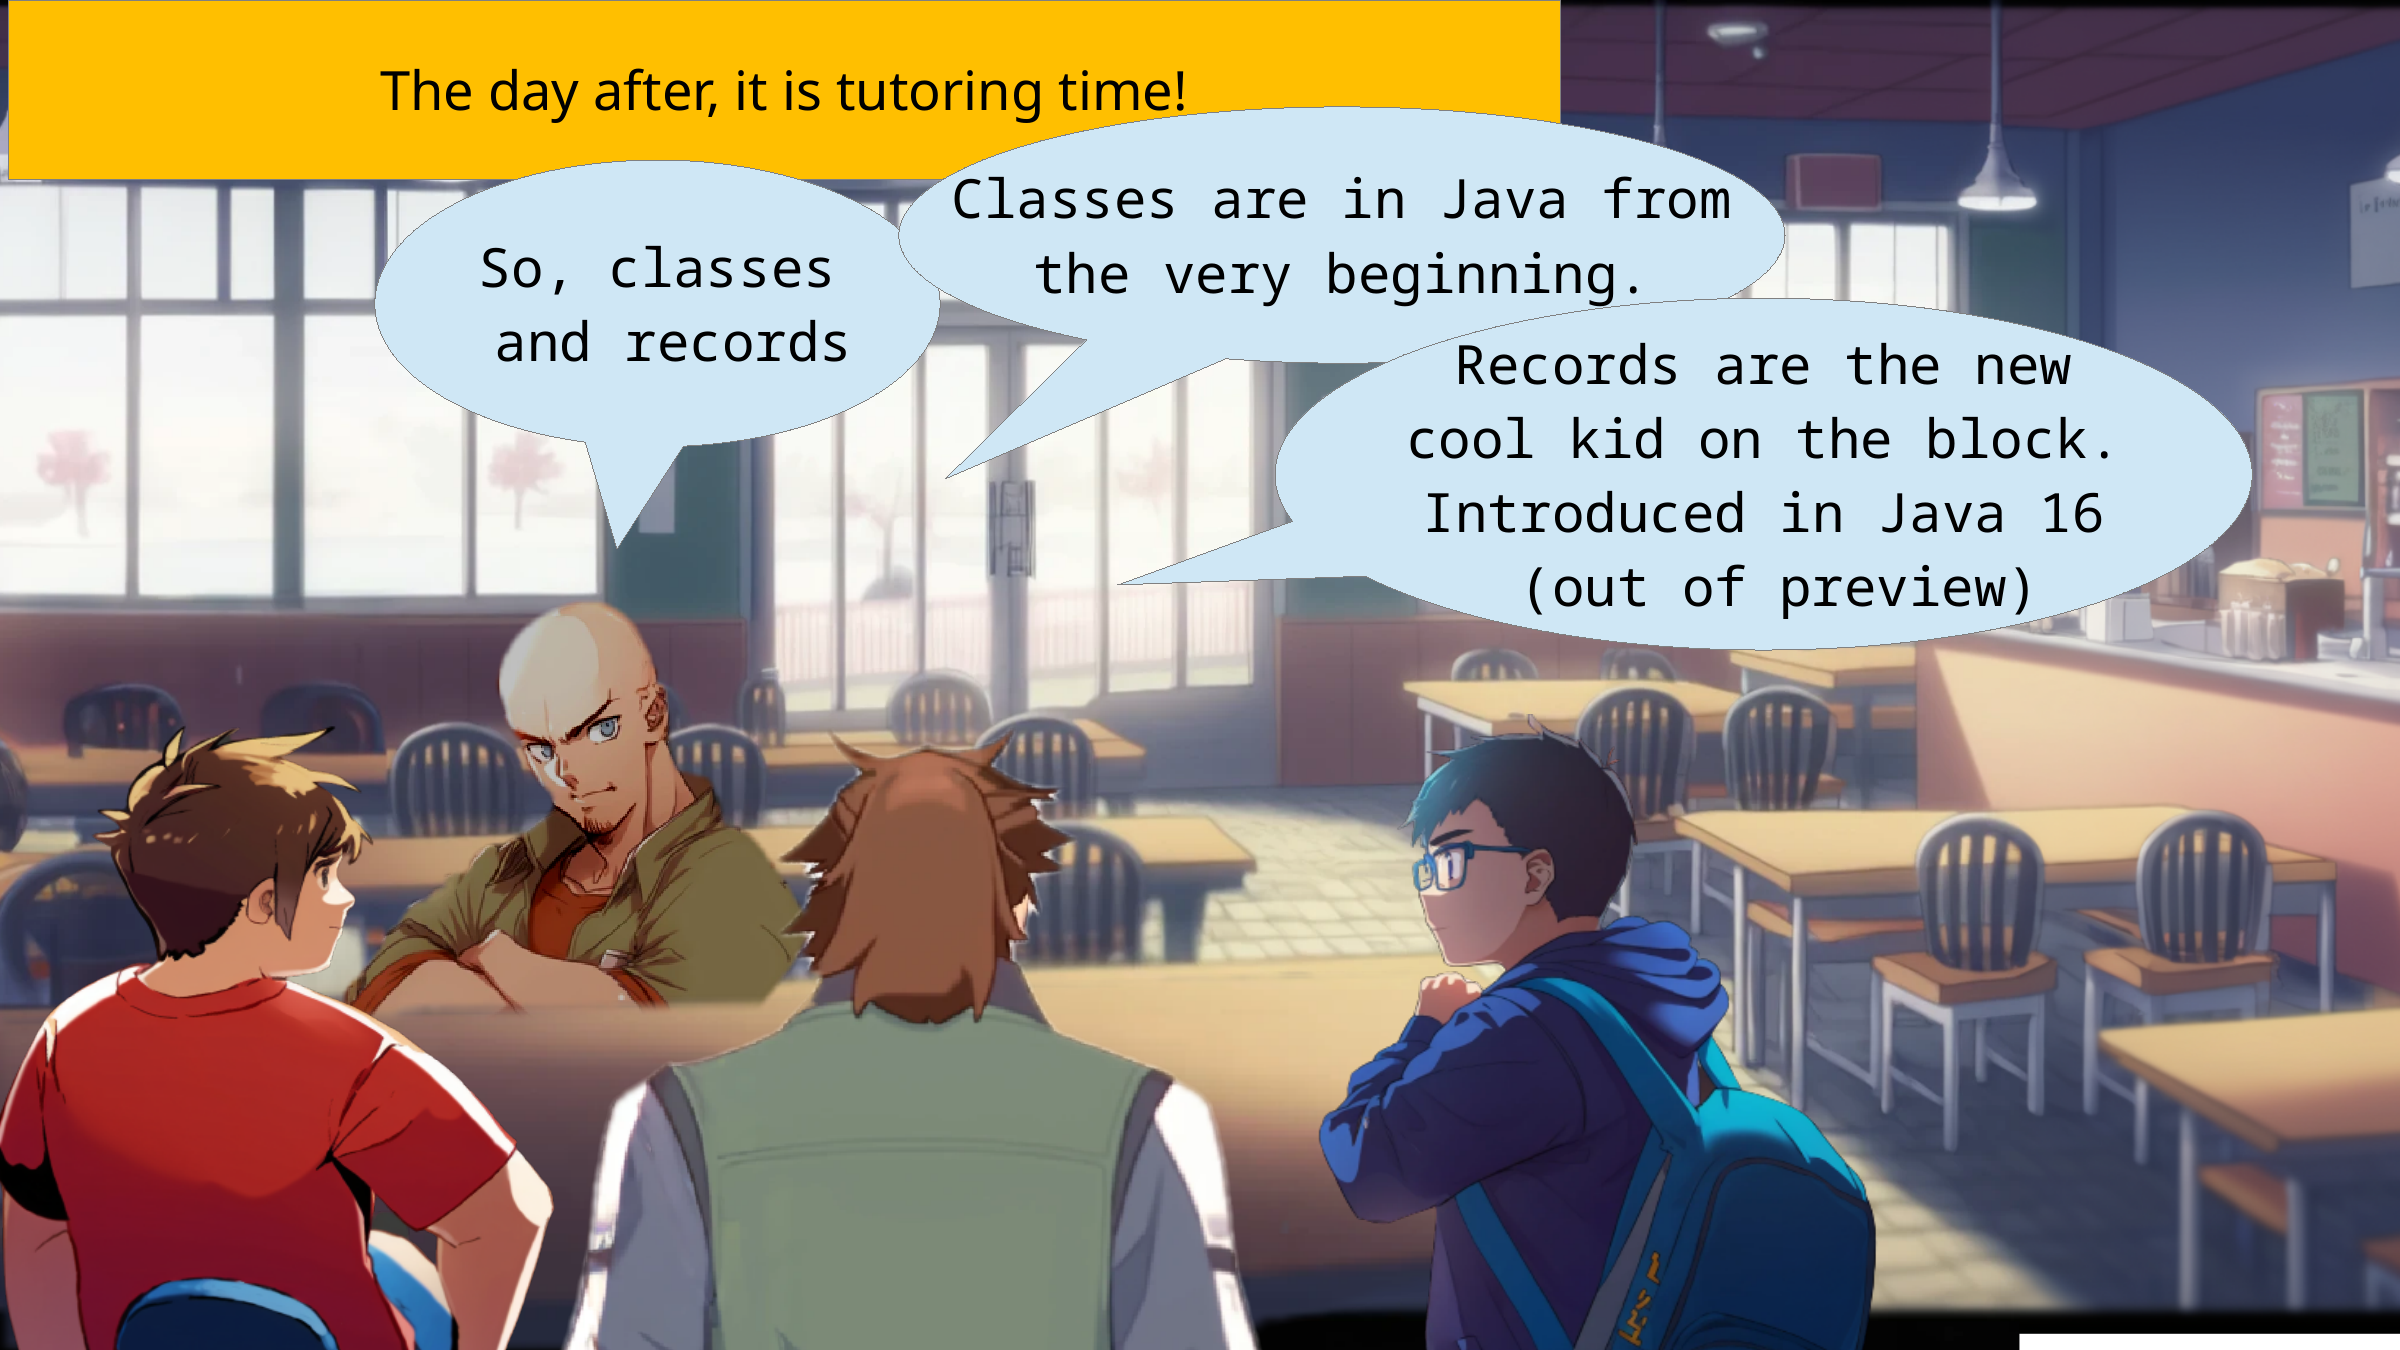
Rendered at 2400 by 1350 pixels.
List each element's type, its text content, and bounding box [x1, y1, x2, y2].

text_box Classes are in Java from the very beginning. [898, 106, 1786, 479]
text_box The day after, it is tutoring time! [8, 0, 1561, 180]
picture [805, 180, 940, 228]
picture [0, 0, 2400, 1350]
text_box Records are the new cool kid on the block. Introduced in Java 16 (out of preview) [1117, 298, 2253, 651]
text_box So, classes and records [374, 160, 941, 549]
